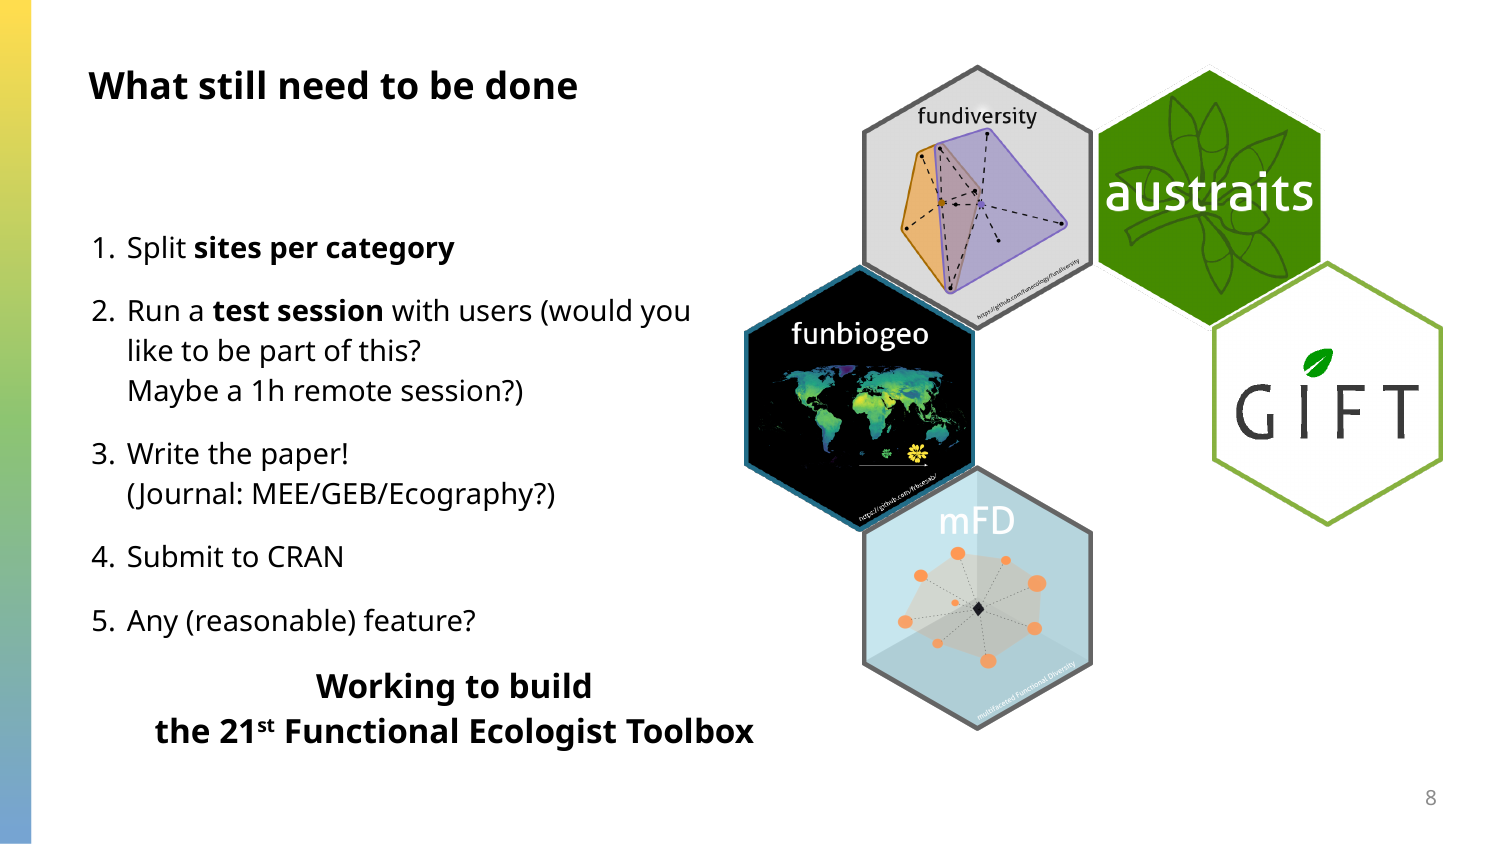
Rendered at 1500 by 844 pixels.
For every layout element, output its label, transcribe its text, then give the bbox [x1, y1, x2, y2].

text_box Working to build the 21st Functional Ecologist Toolbox [88, 655, 821, 752]
text_box Split sites per category Run a test session with users (would you like to be part of this? Maybe a 1h remote session?) Write the paper! (Journal: MEE/GEB/Ecography?) Submit to CRAN Any (reasonable) feature? [76, 219, 745, 616]
list What still need to be done [88, 61, 1442, 157]
picture [0, 0, 1500, 844]
